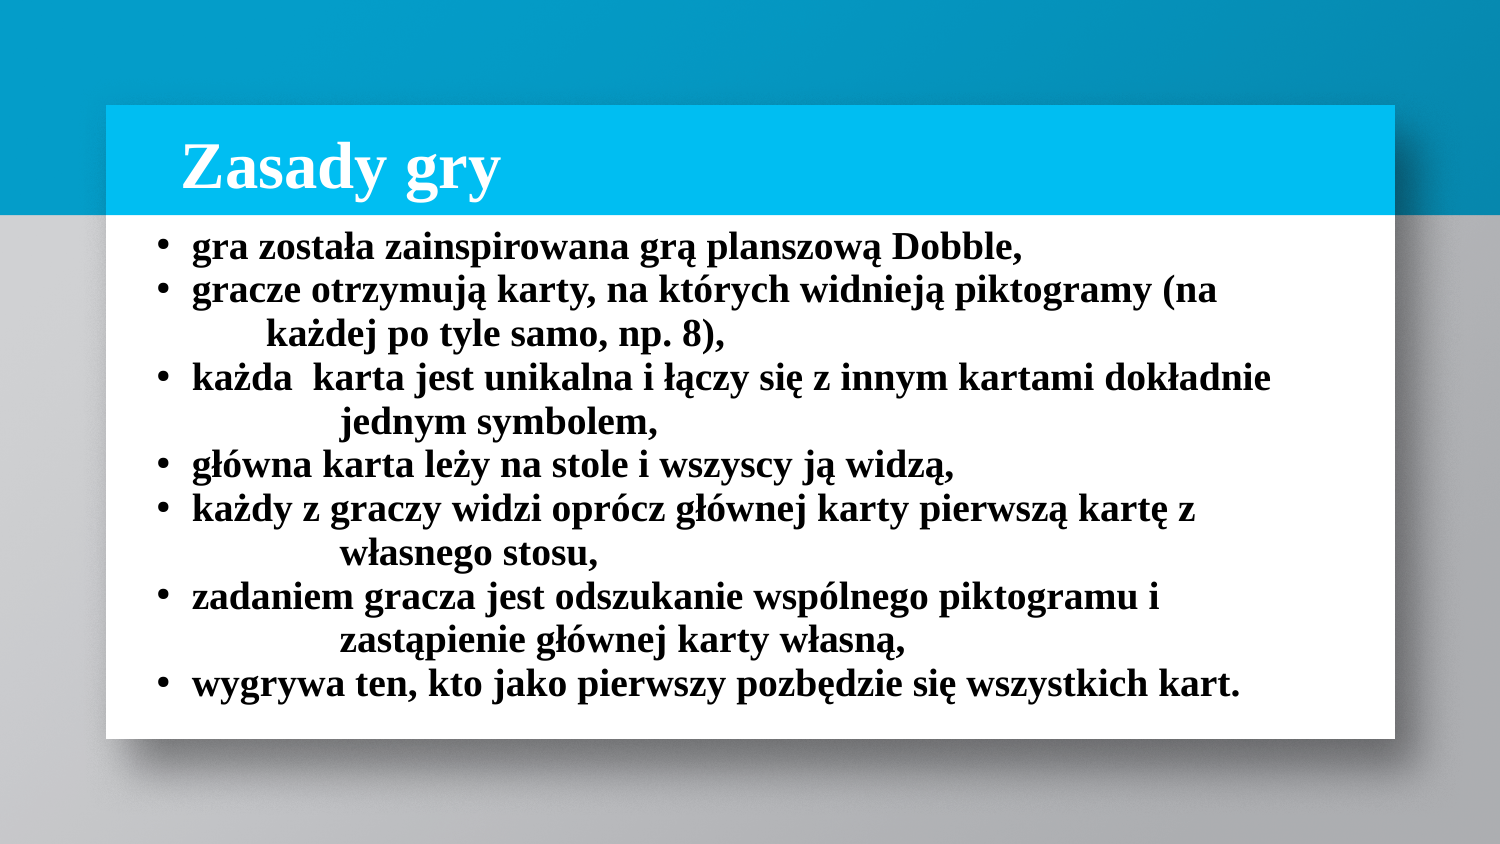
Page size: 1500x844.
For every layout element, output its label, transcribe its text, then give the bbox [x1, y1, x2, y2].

text_box gra została zainspirowana grą planszową Dobble, gracze otrzymują karty, na których widnieją piktogramy (na każdej po tyle samo, np. 8), każda karta jest unikalna i łączy się z innym kartami dokładnie jednym symbolem, główna karta leży na stole i wszyscy ją widzą, każdy z graczy widzi oprócz głównej karty pierwszą kartę z własnego stosu, zadaniem gracza jest odszukanie wspólnego piktogramu i zastąpienie głównej karty własną, wygrywa ten, kto jako pierwszy pozbędzie się wszystkich kart. [141, 216, 1300, 733]
picture [0, 216, 1500, 844]
title Zasady gry [165, 106, 1336, 217]
